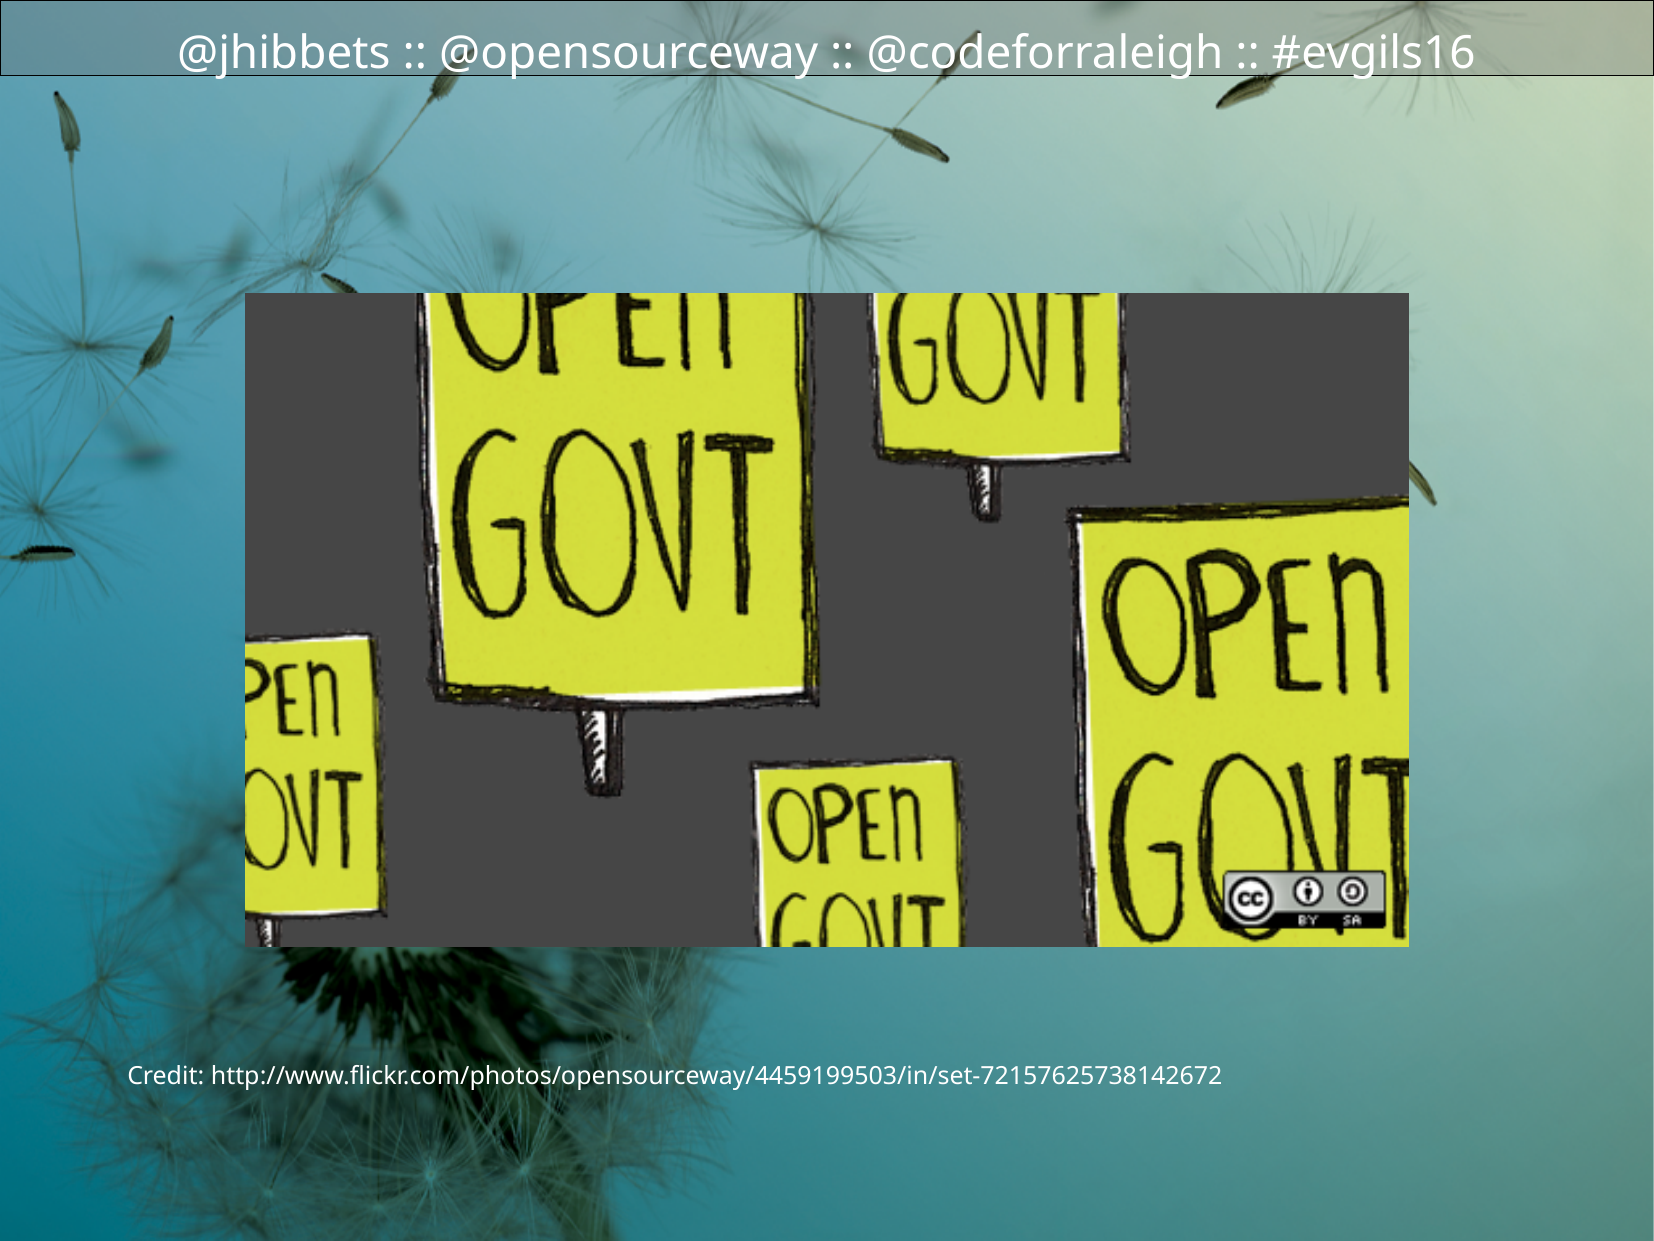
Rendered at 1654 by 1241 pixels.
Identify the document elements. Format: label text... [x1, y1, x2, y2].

picture [0, 76, 1654, 1241]
text_box Credit: http://www.flickr.com/photos/opensourceway/4459199503/in/set-72157625738142672 [112, 1050, 1236, 1093]
